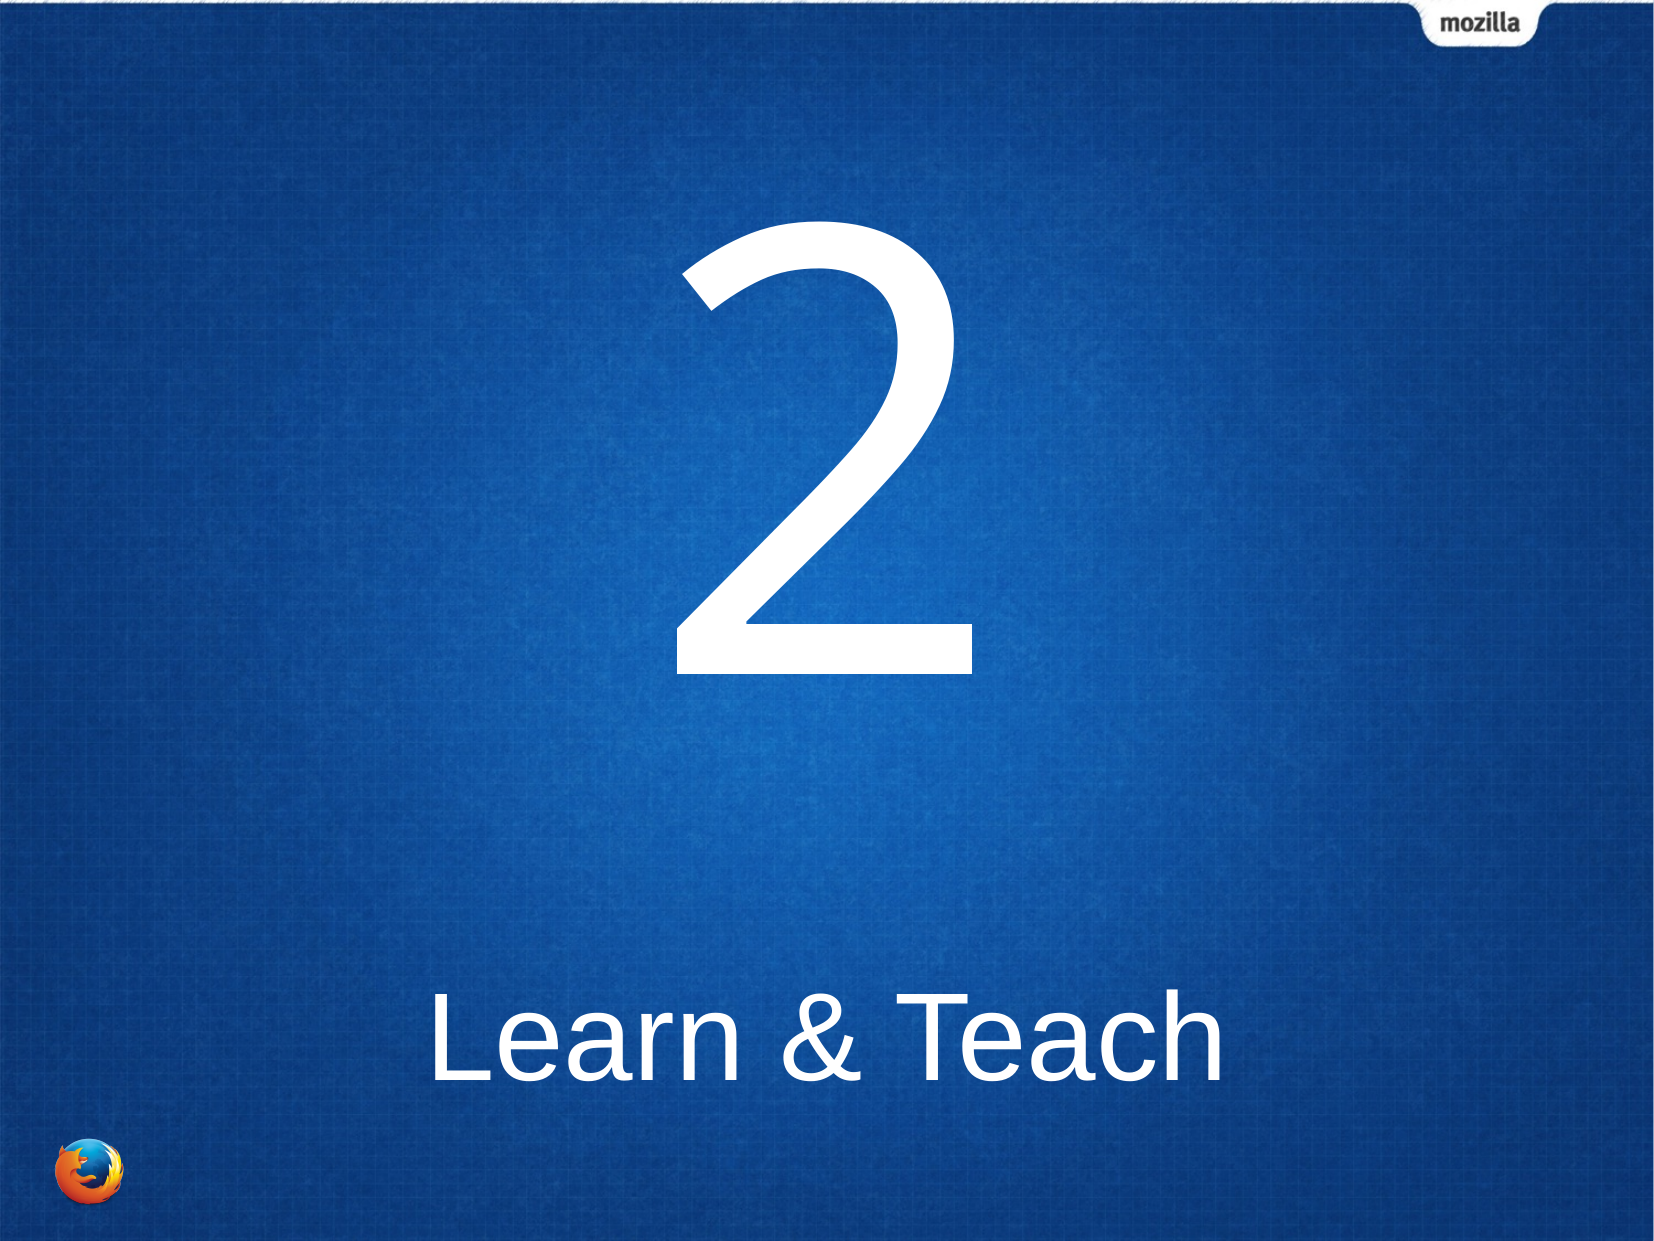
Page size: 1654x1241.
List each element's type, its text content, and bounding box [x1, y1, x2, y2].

text_box Learn & Teach [82, 928, 1571, 1146]
picture [0, 0, 1654, 1241]
subtitle 2 [82, 49, 1571, 815]
